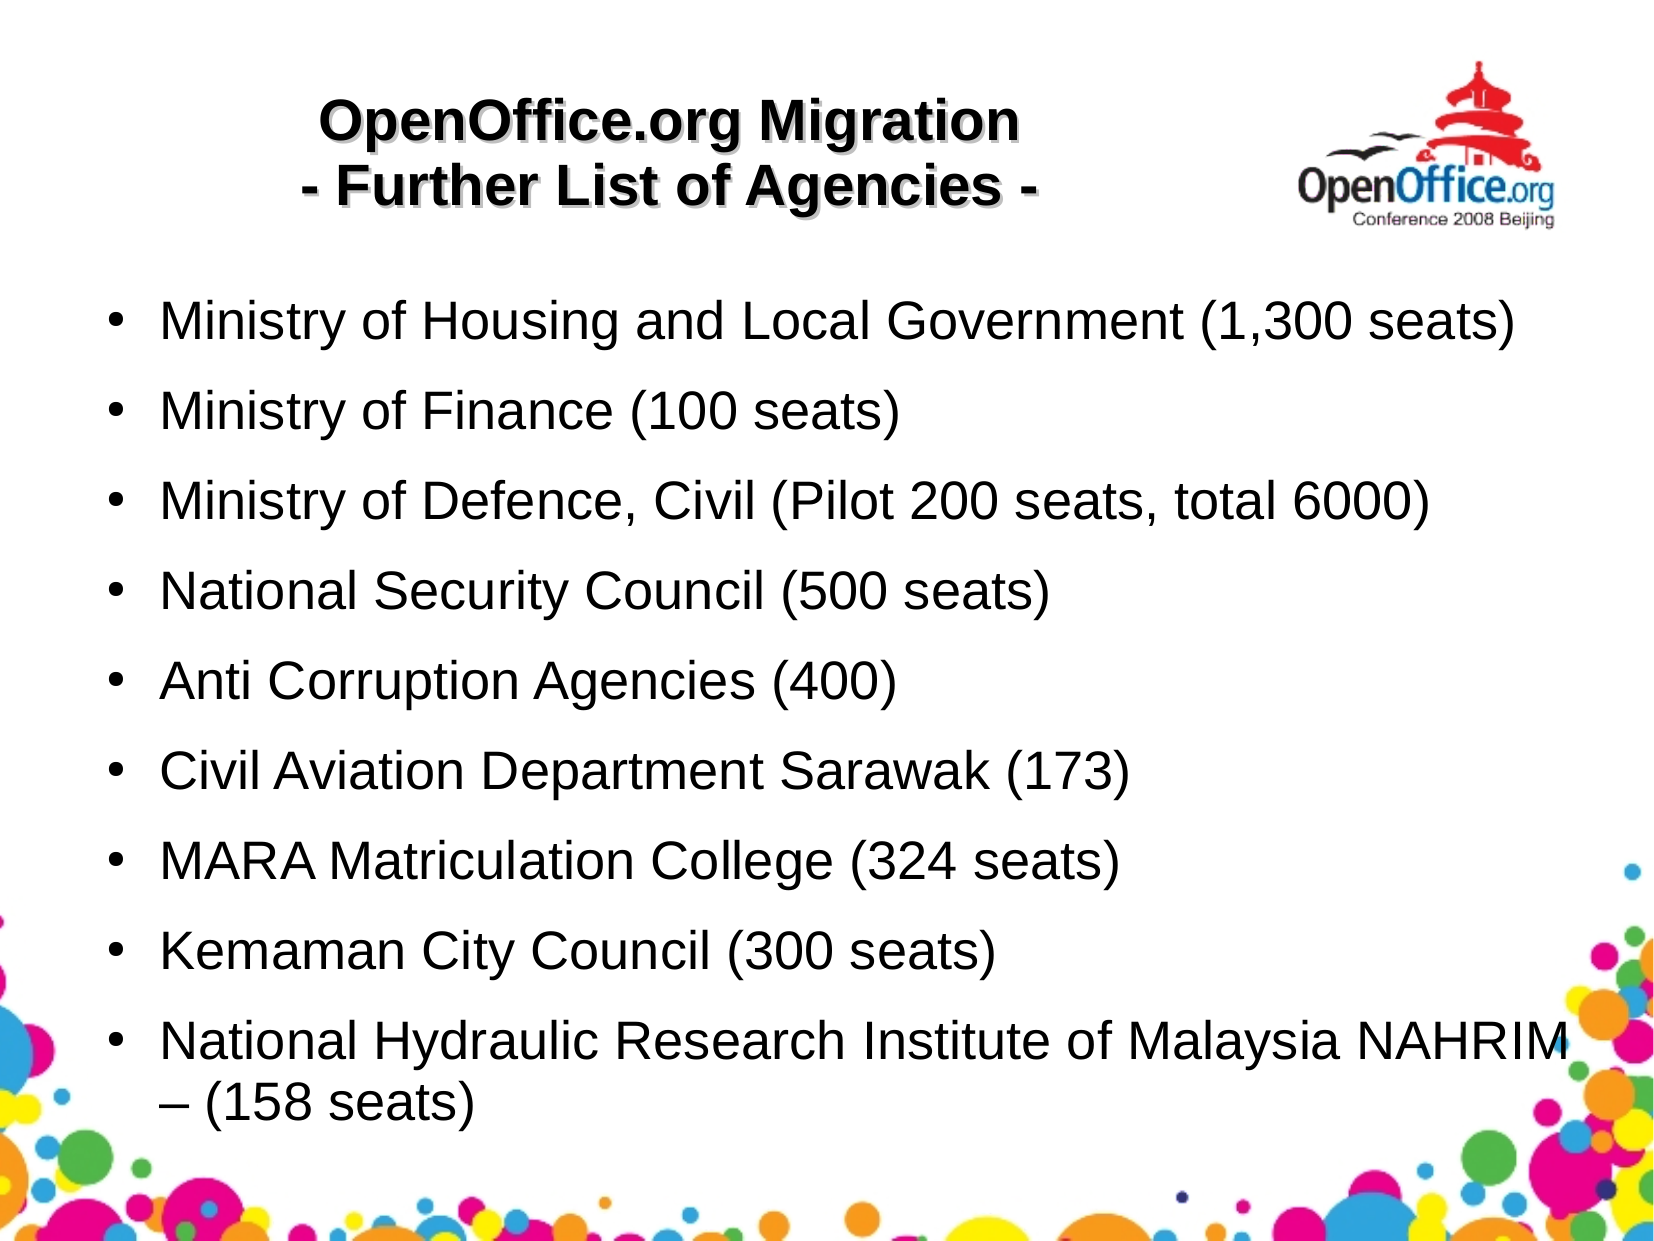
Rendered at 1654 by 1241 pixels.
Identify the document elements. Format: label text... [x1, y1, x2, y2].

picture [0, 810, 1654, 1241]
picture [1285, 51, 1569, 250]
title OpenOffice.org Migration - Further List of Agencies - [82, 56, 1258, 250]
list Ministry of Housing and Local Government (1,300 seats) Ministry of Finance (100 seats) Ministry of Defence, Civil (Pilot 200 seats, total 6000) National Security Council (500 seats) Anti Corruption Agencies (400) Civil Aviation Department Sarawak (173) MARA Matriculation College (324 seats) Kemaman City Council (300 seats) National Hydraulic Research Institute of Malaysia NAHRIM – (158 seats) [88, 290, 1577, 1132]
